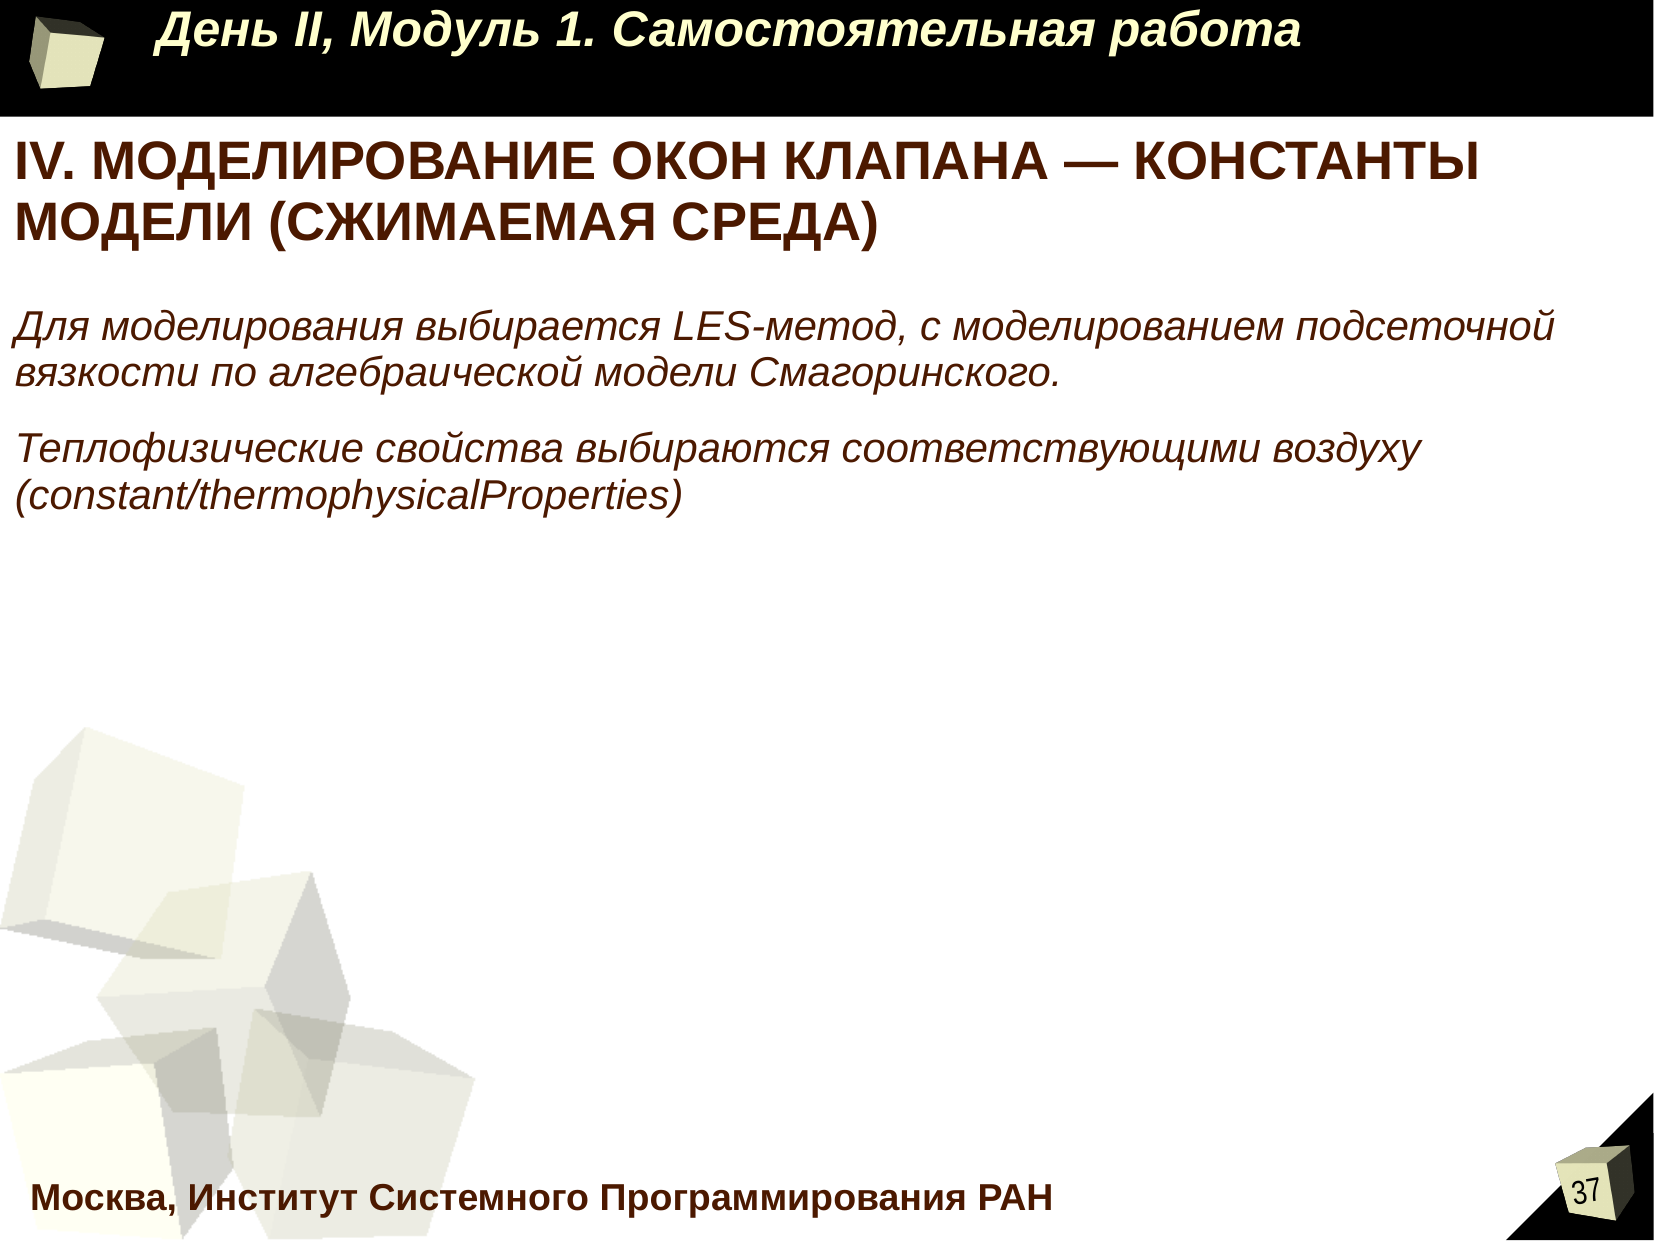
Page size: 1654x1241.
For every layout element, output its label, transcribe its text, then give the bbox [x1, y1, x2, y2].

picture [0, 726, 477, 1241]
text_box Для моделирования выбирается LES-метод, с моделированием подсеточной вязкости по алгебраической модели Смагоринского. Теплофизические свойства выбираются соответствующими воздуху (constant/thermophysicalProperties) [0, 295, 1654, 532]
text_box IV. МОДЕЛИРОВАНИЕ ОКОН КЛАПАНА — КОНСТАНТЫ МОДЕЛИ (СЖИМАЕМАЯ СРЕДА) [0, 123, 1654, 260]
picture [464, 1193, 472, 1198]
